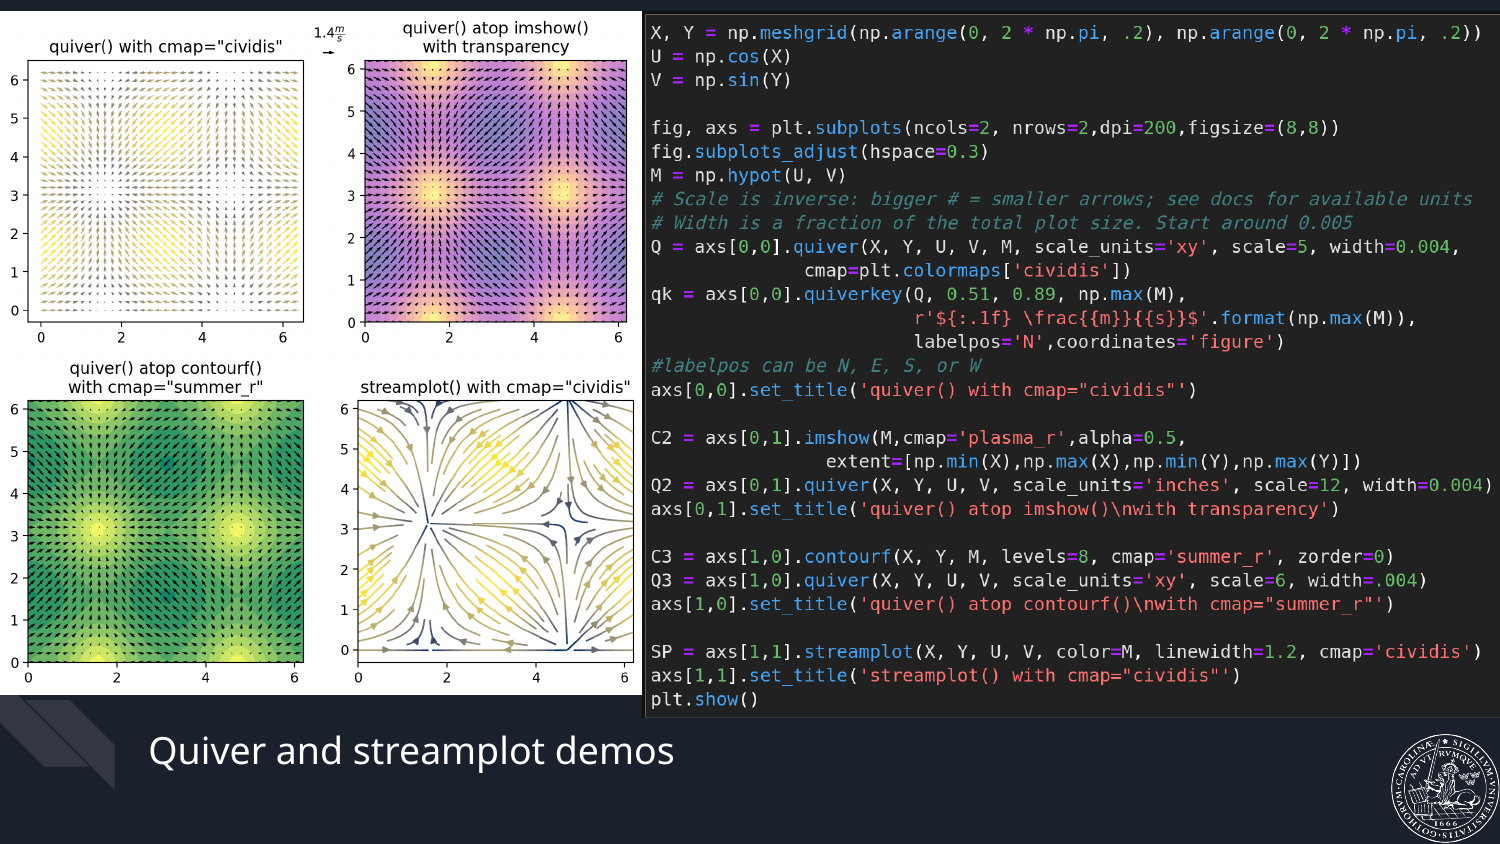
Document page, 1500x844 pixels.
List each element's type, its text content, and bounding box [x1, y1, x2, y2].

list Quiver and streamplot demos [133, 706, 1272, 793]
picture [0, 11, 1500, 718]
picture [1382, 724, 1500, 844]
